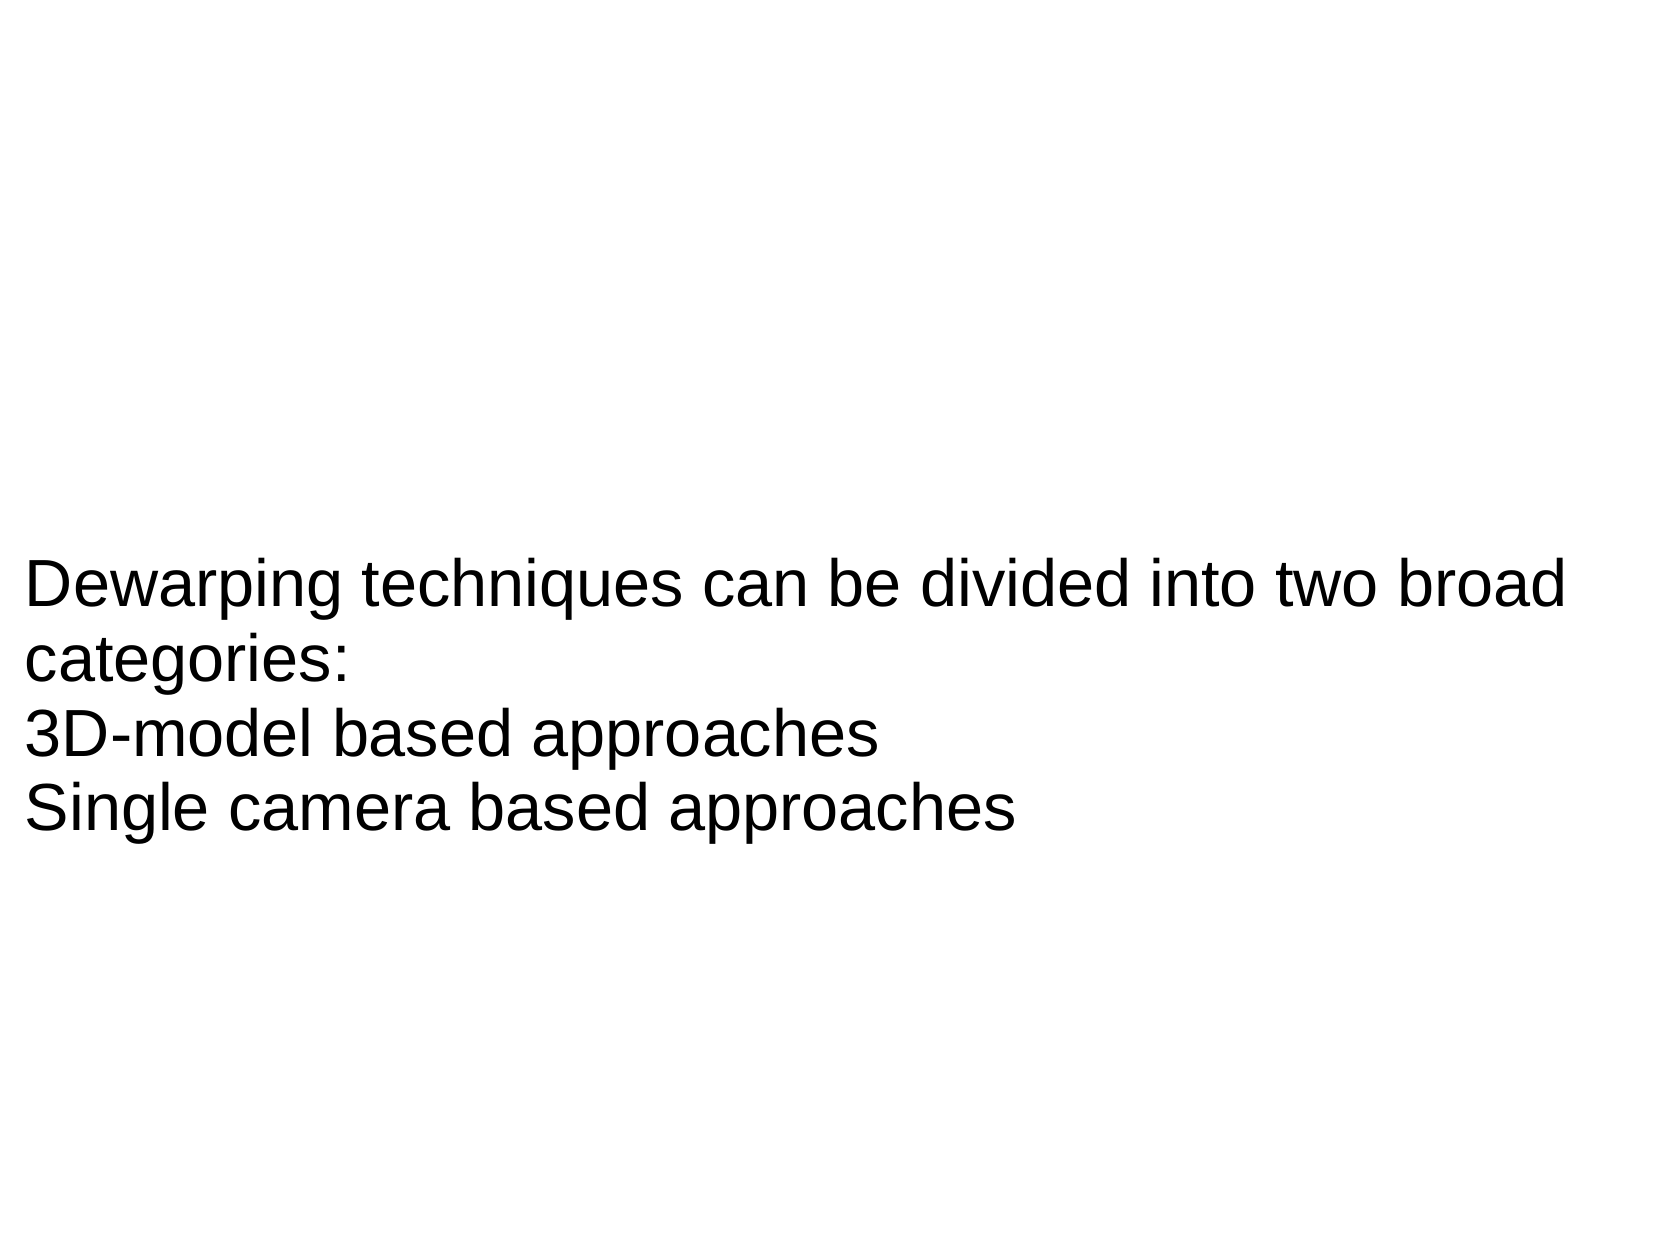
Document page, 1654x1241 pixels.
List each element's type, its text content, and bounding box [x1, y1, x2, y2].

subtitle Dewarping techniques can be divided into two broad categories: 3D-model based approaches Single camera based approaches [25, 233, 1654, 1158]
